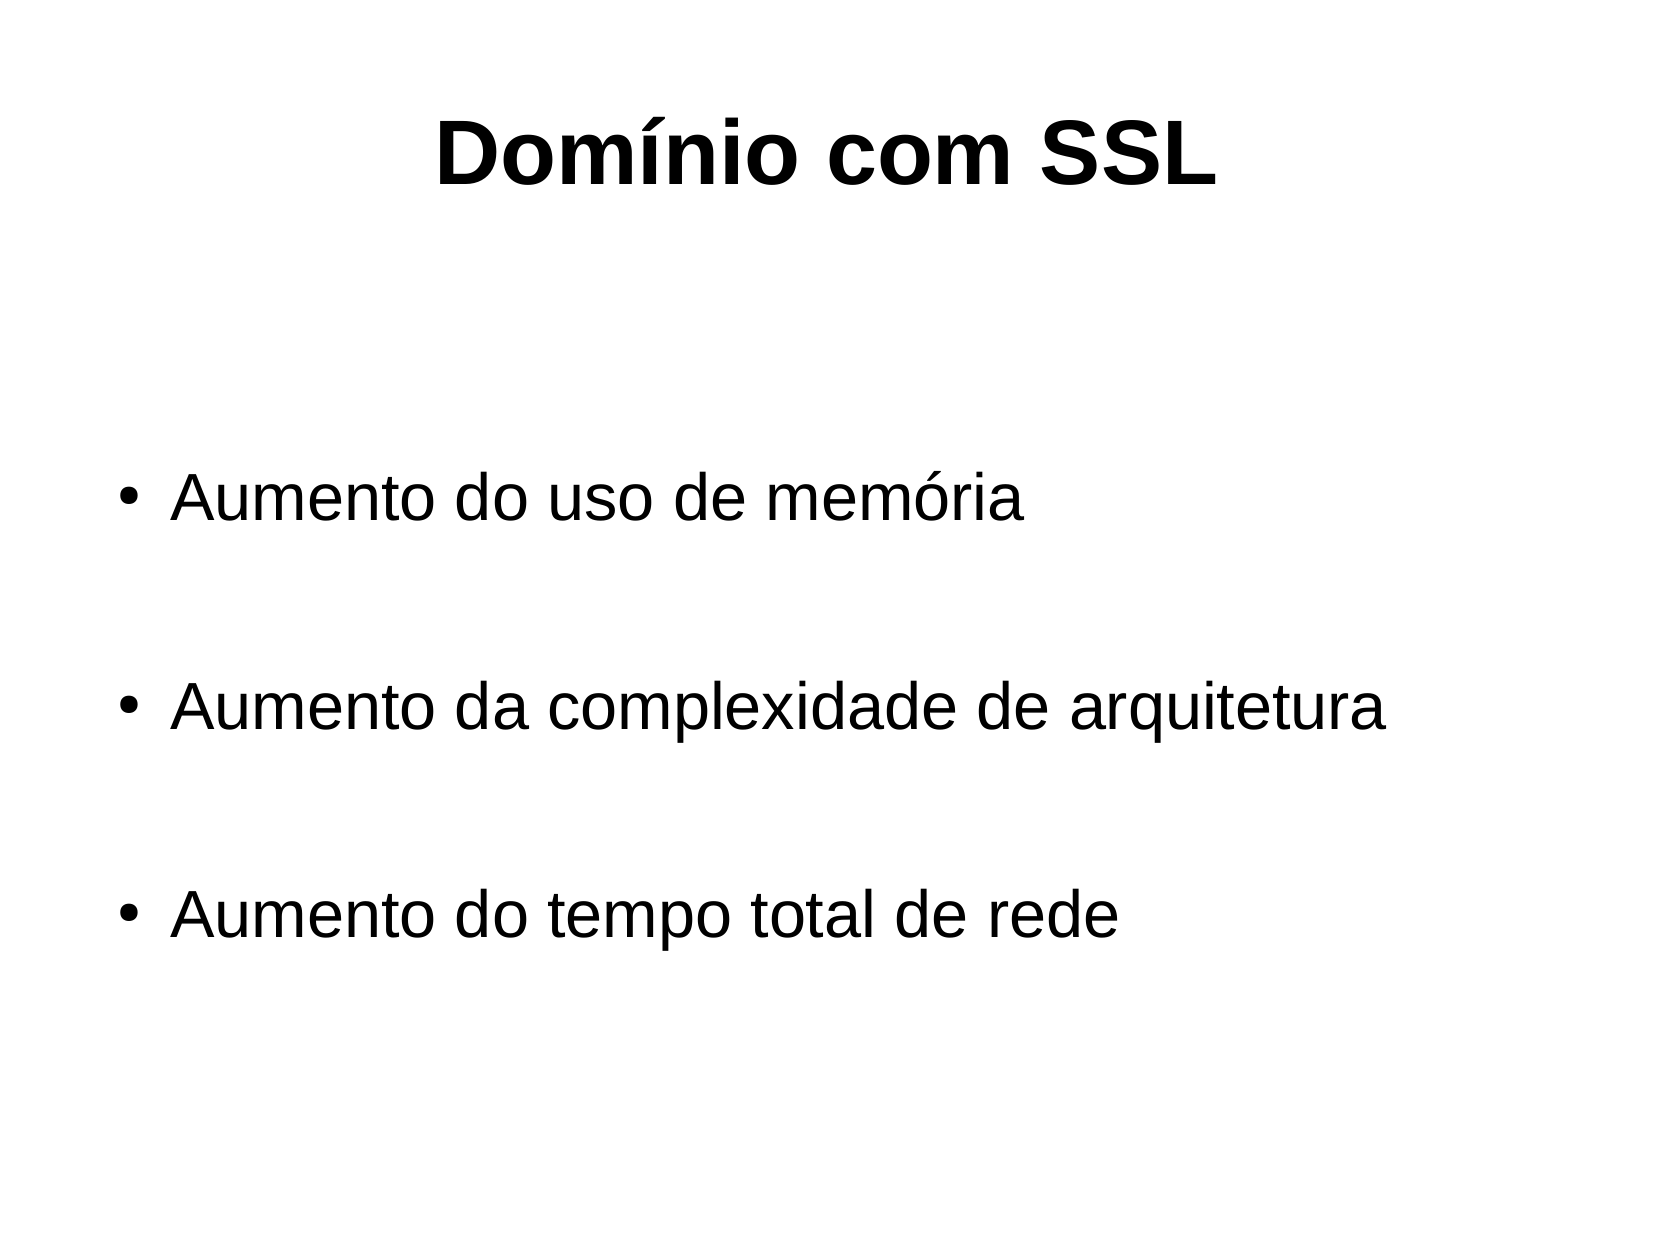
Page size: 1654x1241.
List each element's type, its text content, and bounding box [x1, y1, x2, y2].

list Aumento do uso de memória Aumento da complexidade de arquitetura Aumento do tempo total de rede [99, 290, 1555, 1123]
title Domínio com SSL [82, 49, 1571, 257]
